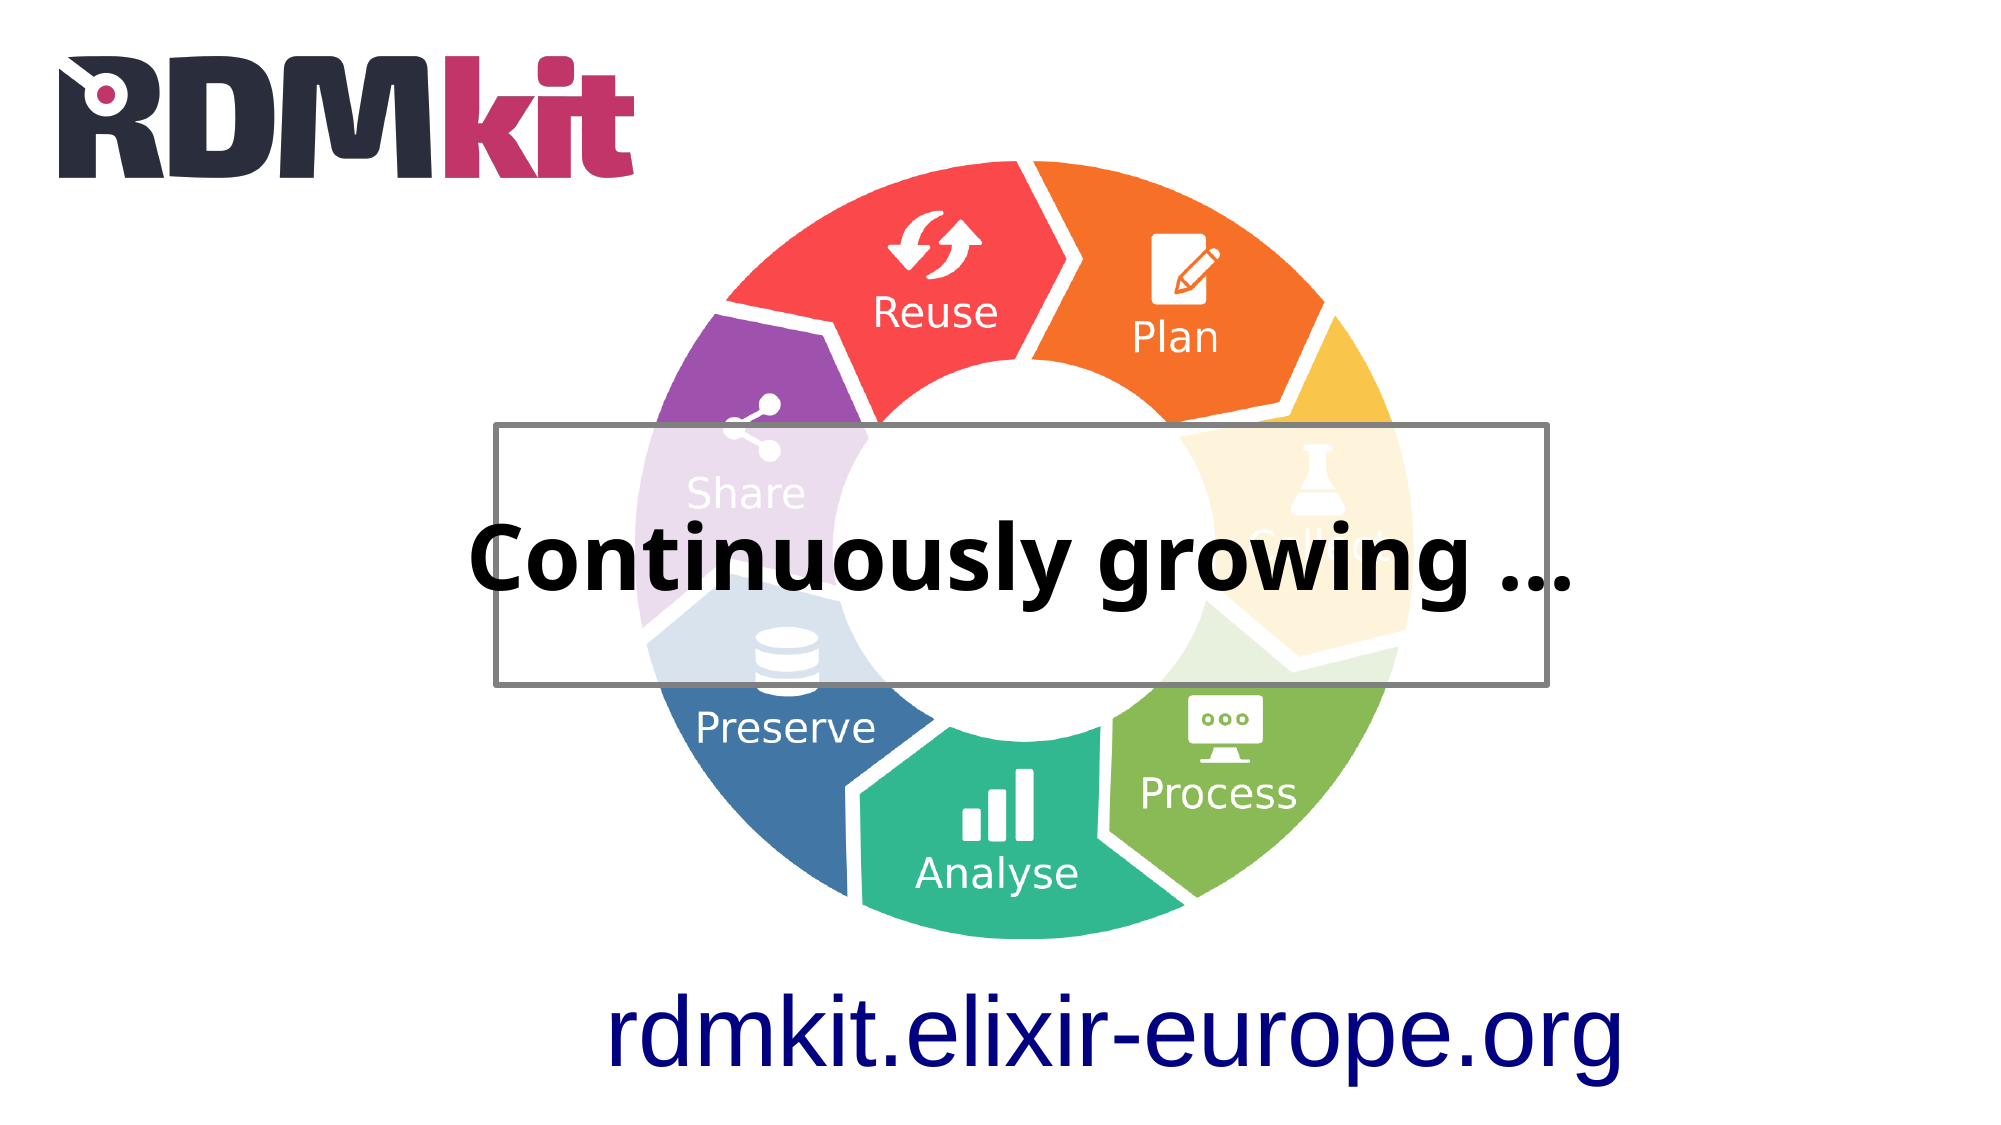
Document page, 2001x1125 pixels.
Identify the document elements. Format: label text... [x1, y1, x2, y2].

text_box rdmkit.elixir-europe.org [590, 968, 1642, 1096]
text_box Continuously growing ... [496, 425, 1548, 686]
picture [625, 686, 1418, 939]
picture [59, 56, 1418, 425]
